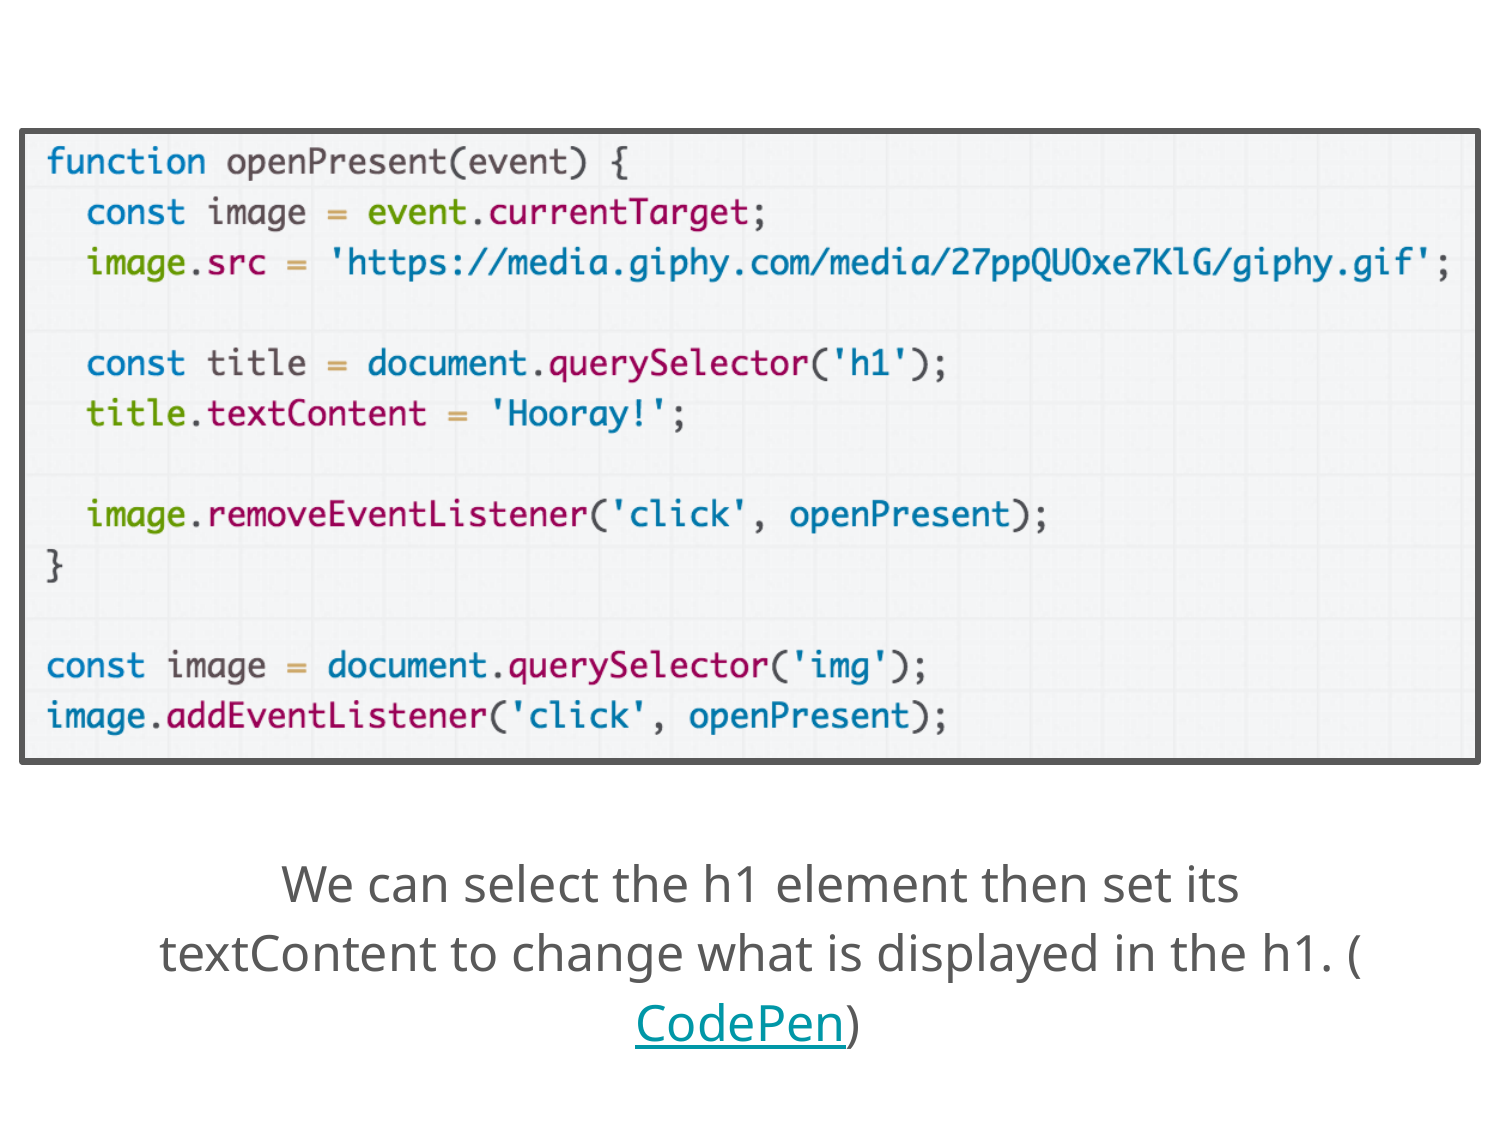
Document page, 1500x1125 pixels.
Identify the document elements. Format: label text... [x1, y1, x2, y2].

picture [24, 133, 1475, 759]
list We can select the h1 element then set its textContent to change what is displayed in the h1. (CodePen) [139, 828, 1383, 971]
